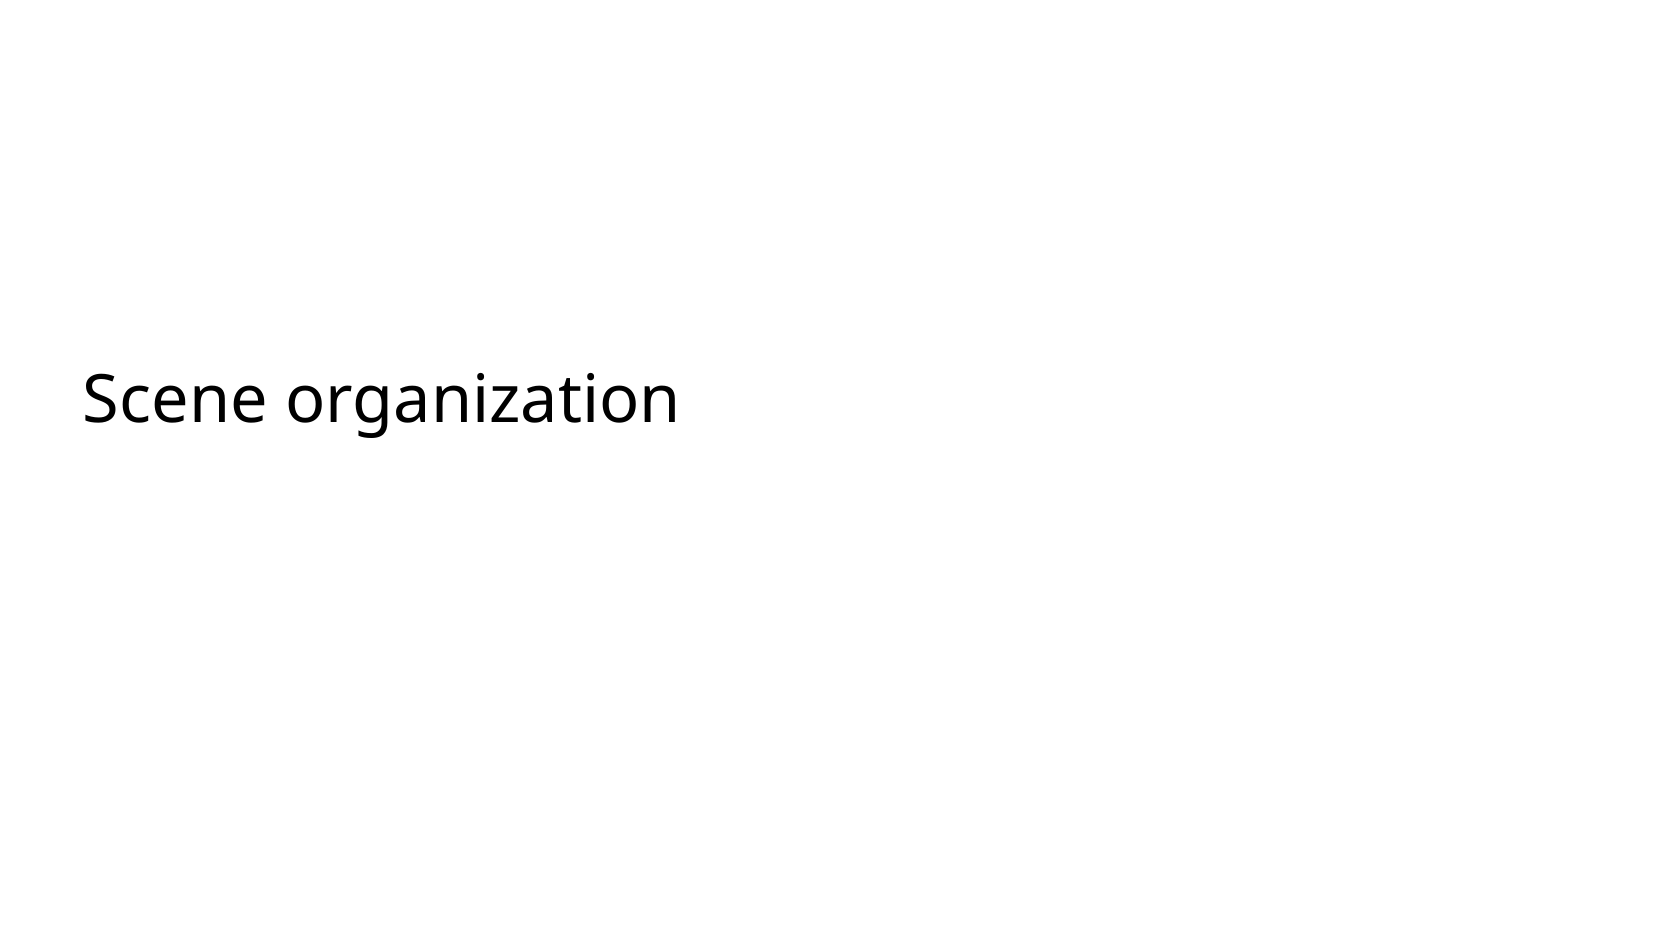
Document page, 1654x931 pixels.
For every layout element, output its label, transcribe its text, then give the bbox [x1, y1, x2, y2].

subtitle Scene organization [82, 37, 1571, 757]
